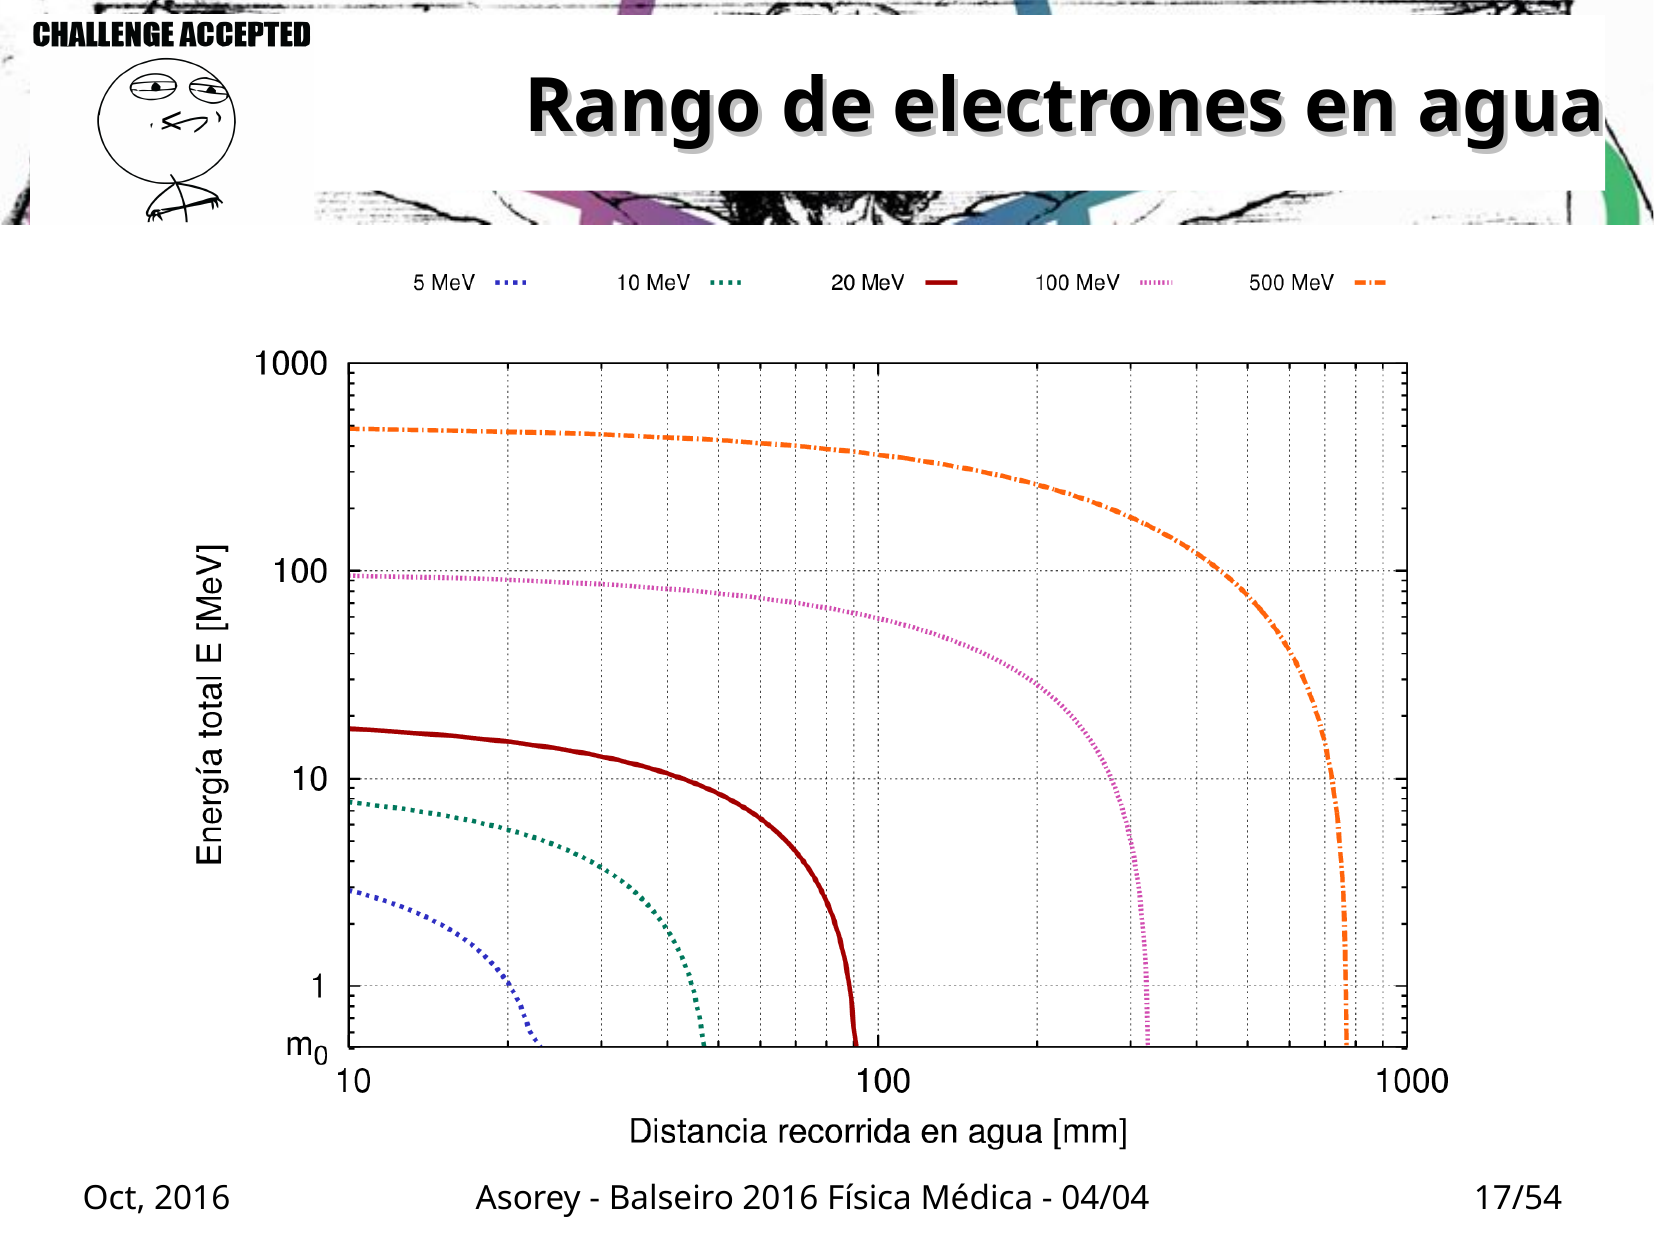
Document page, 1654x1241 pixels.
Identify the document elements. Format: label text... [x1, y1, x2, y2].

picture [0, 0, 1654, 226]
picture [182, 254, 1468, 1156]
title Rango de electrones en agua [314, 15, 1606, 191]
